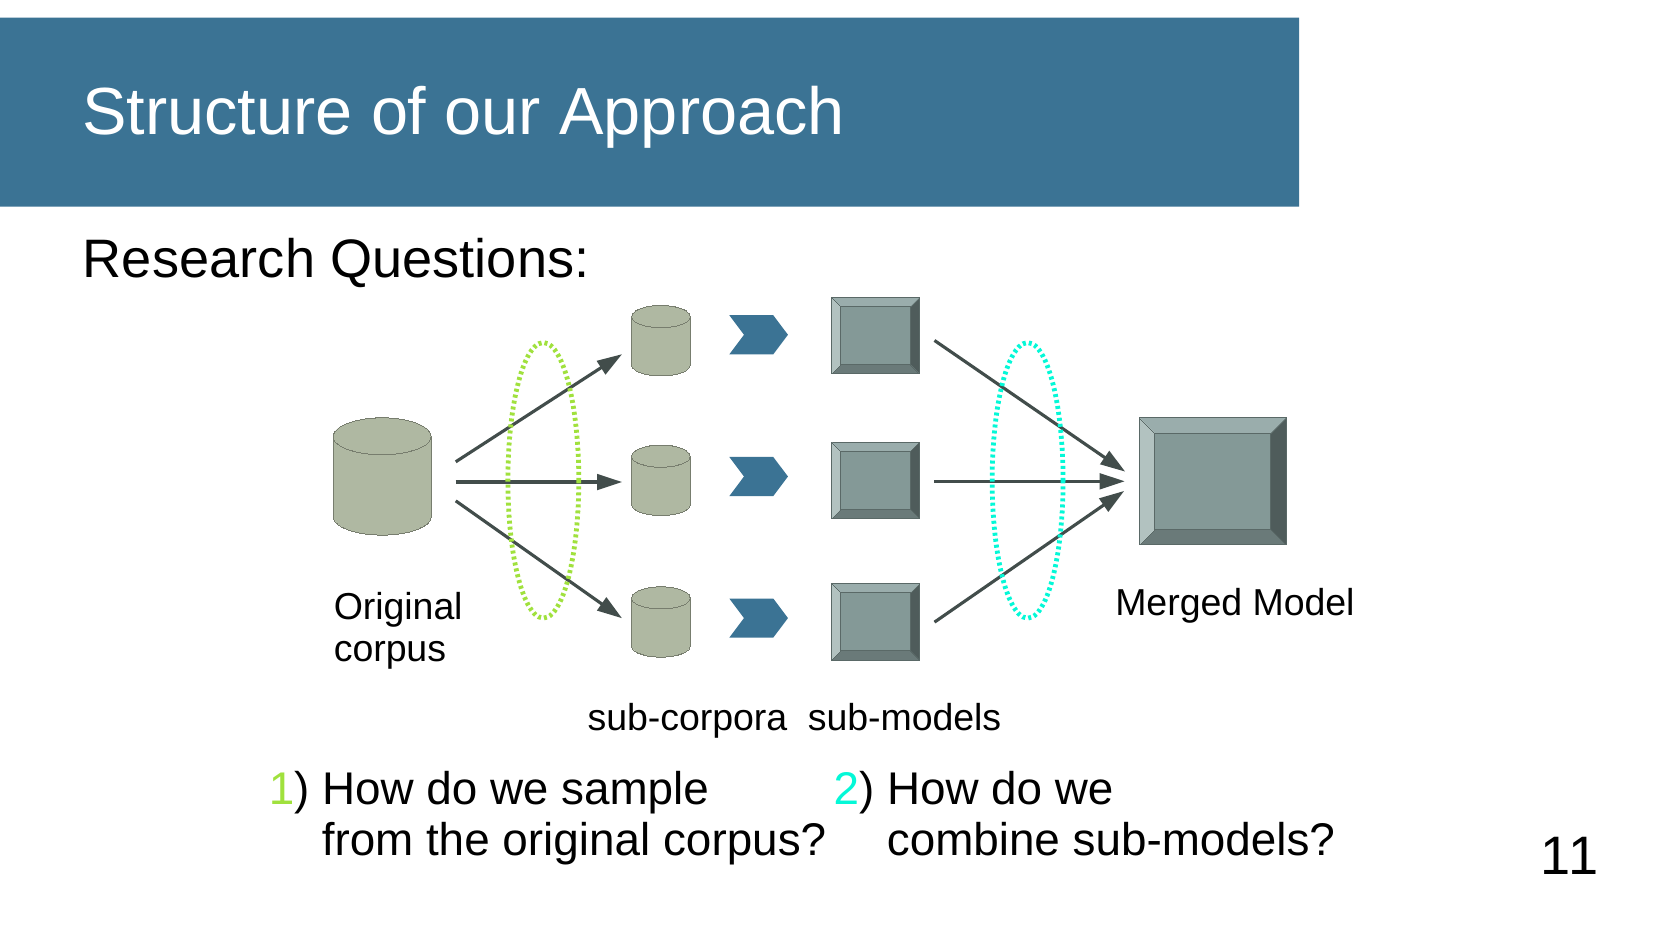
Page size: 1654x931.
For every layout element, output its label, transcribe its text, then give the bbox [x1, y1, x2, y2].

text_box [833, 297, 920, 374]
text_box sub-models [793, 689, 1016, 750]
text_box [729, 456, 788, 497]
text_box [729, 315, 788, 355]
text_box 2) How do we combine sub-models? [851, 755, 1359, 924]
title Structure of our Approach [82, 35, 1234, 189]
text_box Original corpus [319, 579, 478, 723]
list Research Questions: [82, 224, 1571, 764]
text_box [833, 442, 920, 519]
text_box [1141, 417, 1287, 545]
text_box [333, 417, 432, 536]
text_box sub-corpora [573, 689, 793, 750]
text_box [631, 305, 691, 376]
text_box [729, 598, 788, 638]
text_box [631, 445, 691, 516]
text_box Merged Model [1100, 574, 1370, 635]
text_box [832, 583, 920, 661]
text_box [631, 586, 691, 658]
text_box 1) How do we sample from the original corpus? [253, 755, 851, 924]
